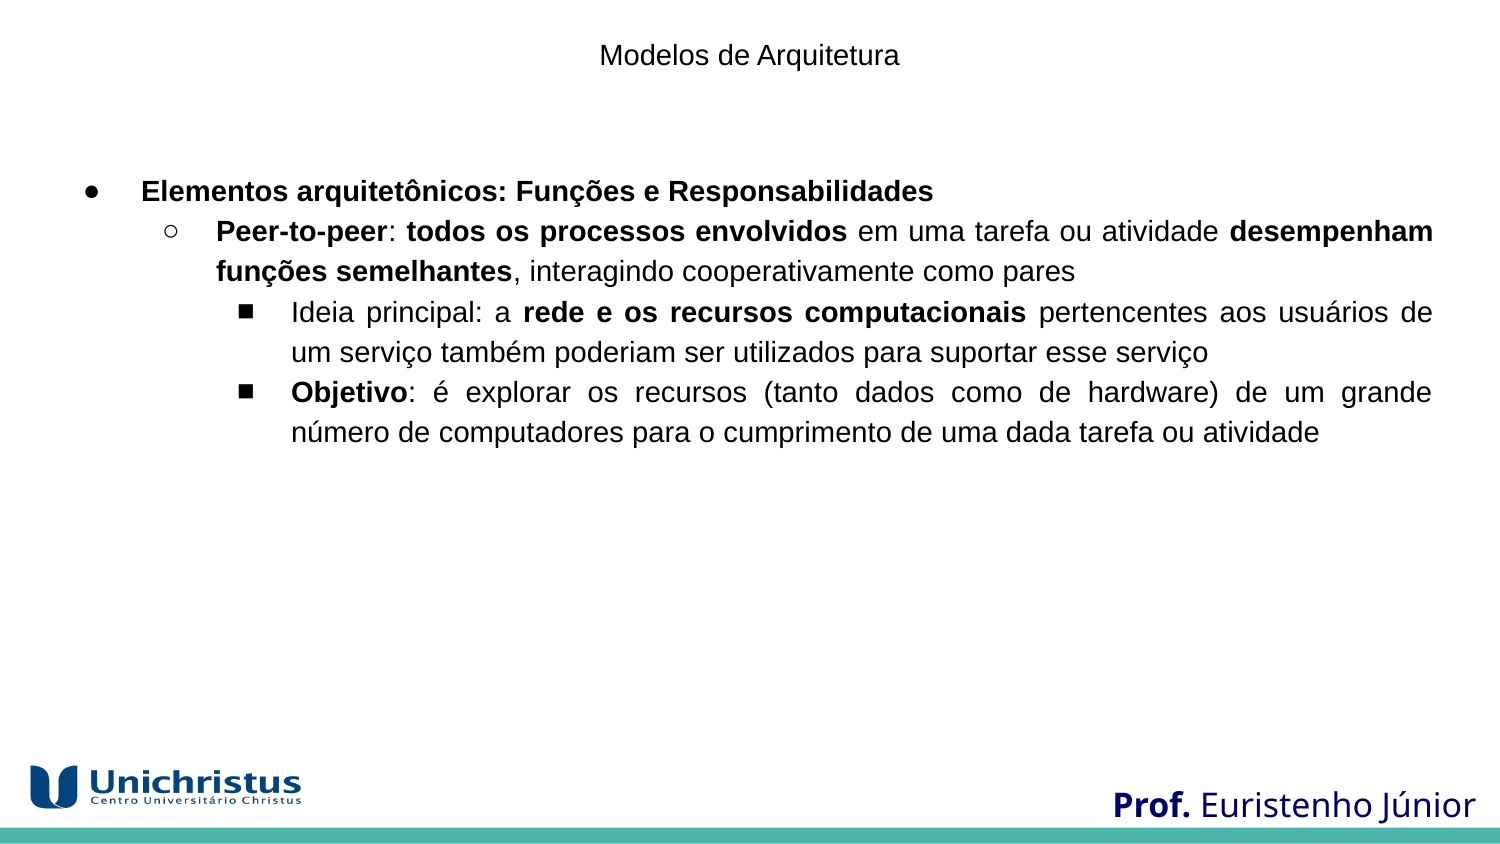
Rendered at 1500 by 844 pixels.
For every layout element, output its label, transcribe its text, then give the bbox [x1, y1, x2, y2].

list Elementos arquitetônicos: Funções e Responsabilidades Peer-to-peer: todos os processos envolvidos em uma tarefa ou atividade desempenham funções semelhantes, interagindo cooperativamente como pares Ideia principal: a rede e os recursos computacionais pertencentes aos usuários de um serviço também poderiam ser utilizados para suportar esse serviço Objetivo: é explorar os recursos (tanto dados como de hardware) de um grande número de computadores para o cumprimento de uma dada tarefa ou atividade [51, 152, 1449, 750]
title Modelos de Arquitetura [51, 20, 1449, 137]
text_box Prof. Euristenho Júnior [1097, 773, 1494, 829]
picture [26, 763, 305, 810]
